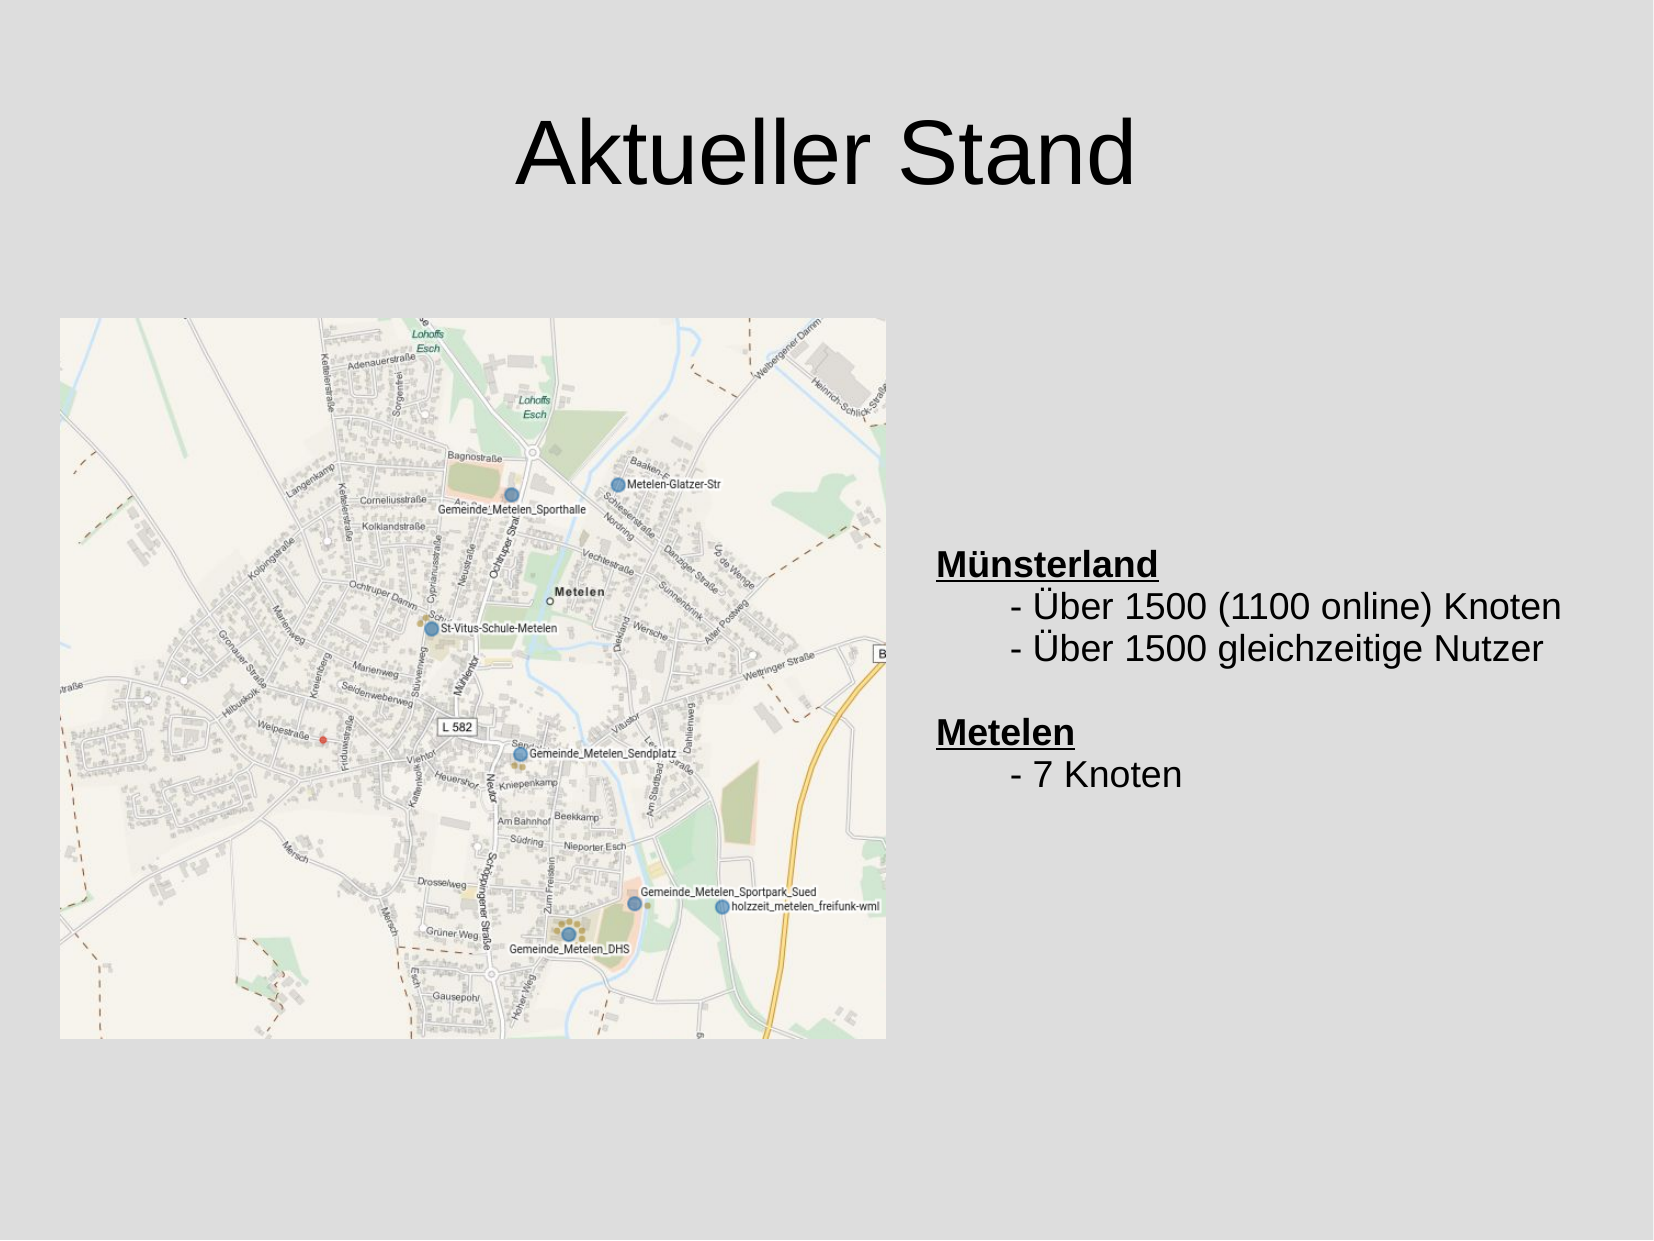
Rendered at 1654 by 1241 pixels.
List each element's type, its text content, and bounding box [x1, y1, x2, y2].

text_box Münsterland - Über 1500 (1100 online) Knoten - Über 1500 gleichzeitige Nutzer Metelen - 7 Knoten [921, 536, 1630, 804]
title Aktueller Stand [82, 49, 1571, 257]
picture [60, 318, 886, 1039]
